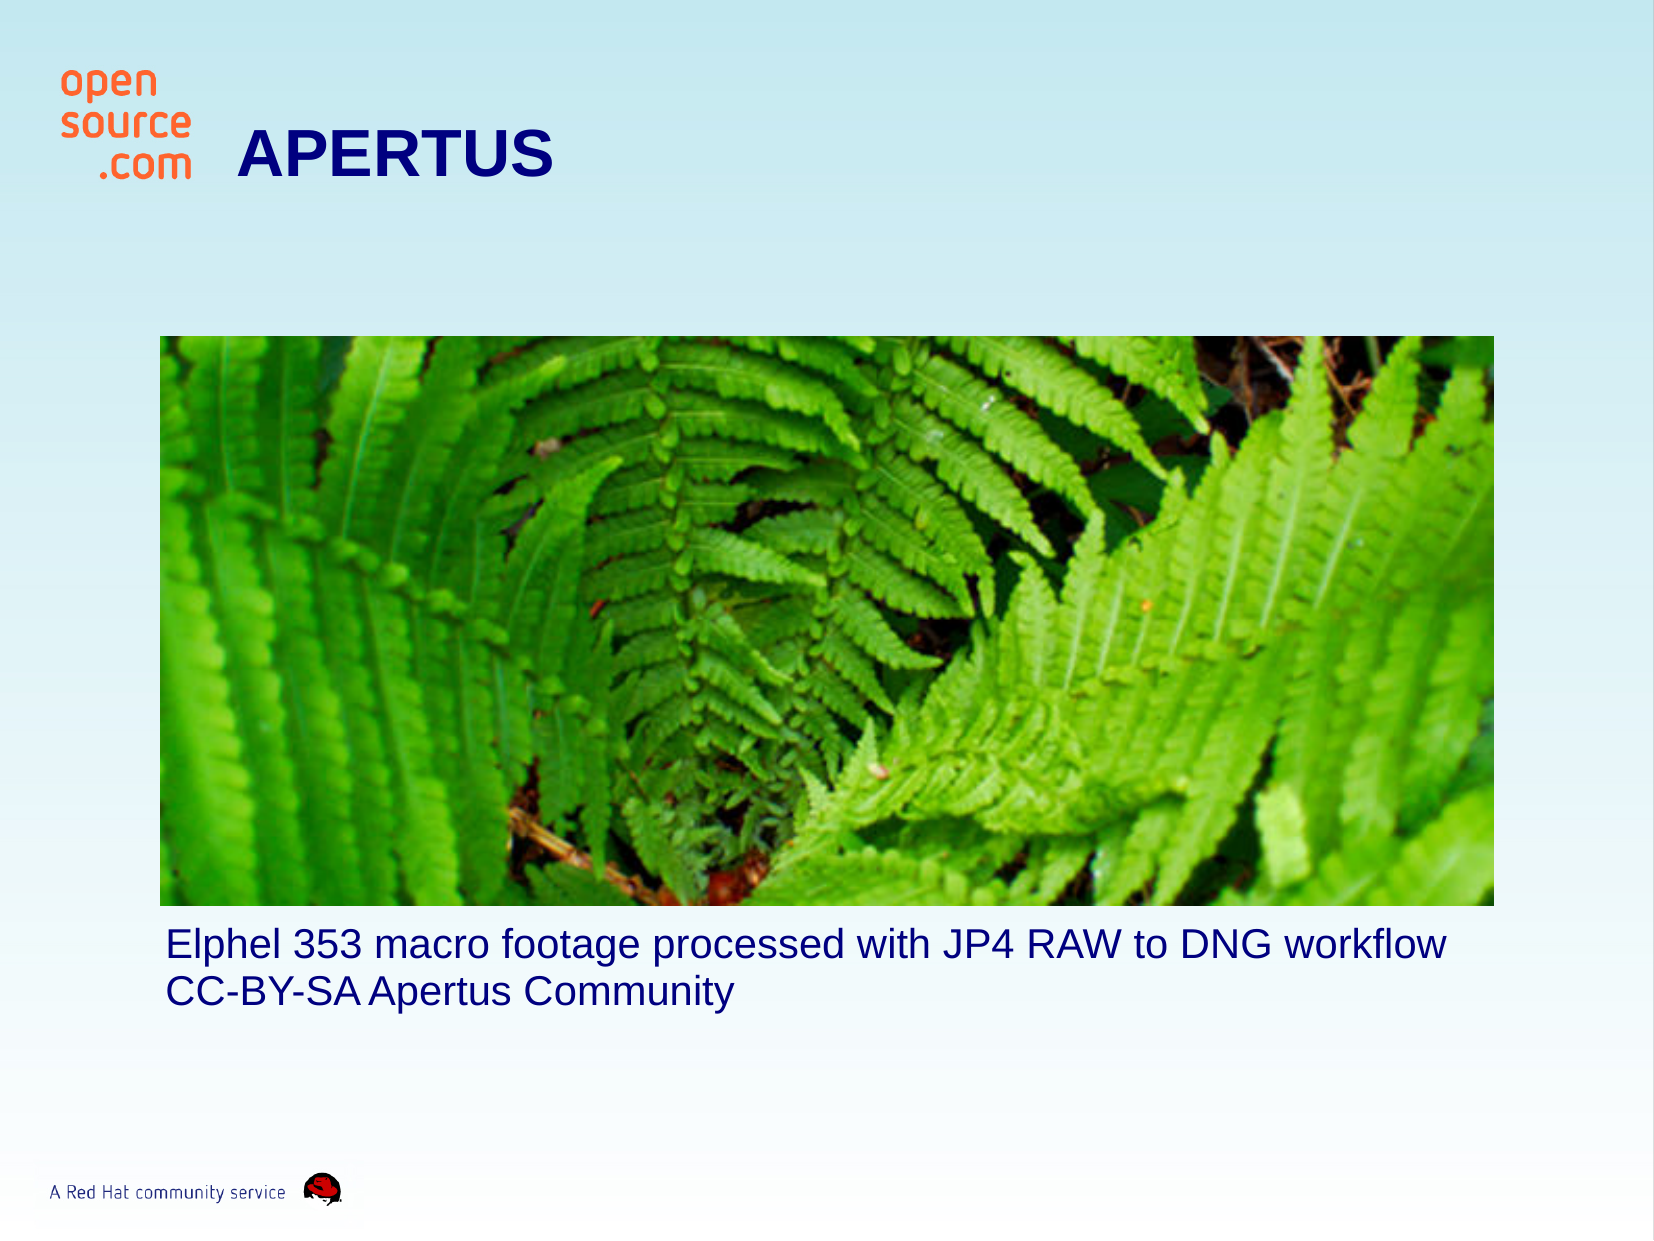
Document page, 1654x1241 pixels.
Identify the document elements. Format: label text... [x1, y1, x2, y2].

subtitle Elphel 353 macro footage processed with JP4 RAW to DNG workflow CC-BY-SA Apertus Community [165, 445, 1654, 1241]
picture [0, 0, 1654, 1241]
title APERTUS [236, 49, 1654, 257]
